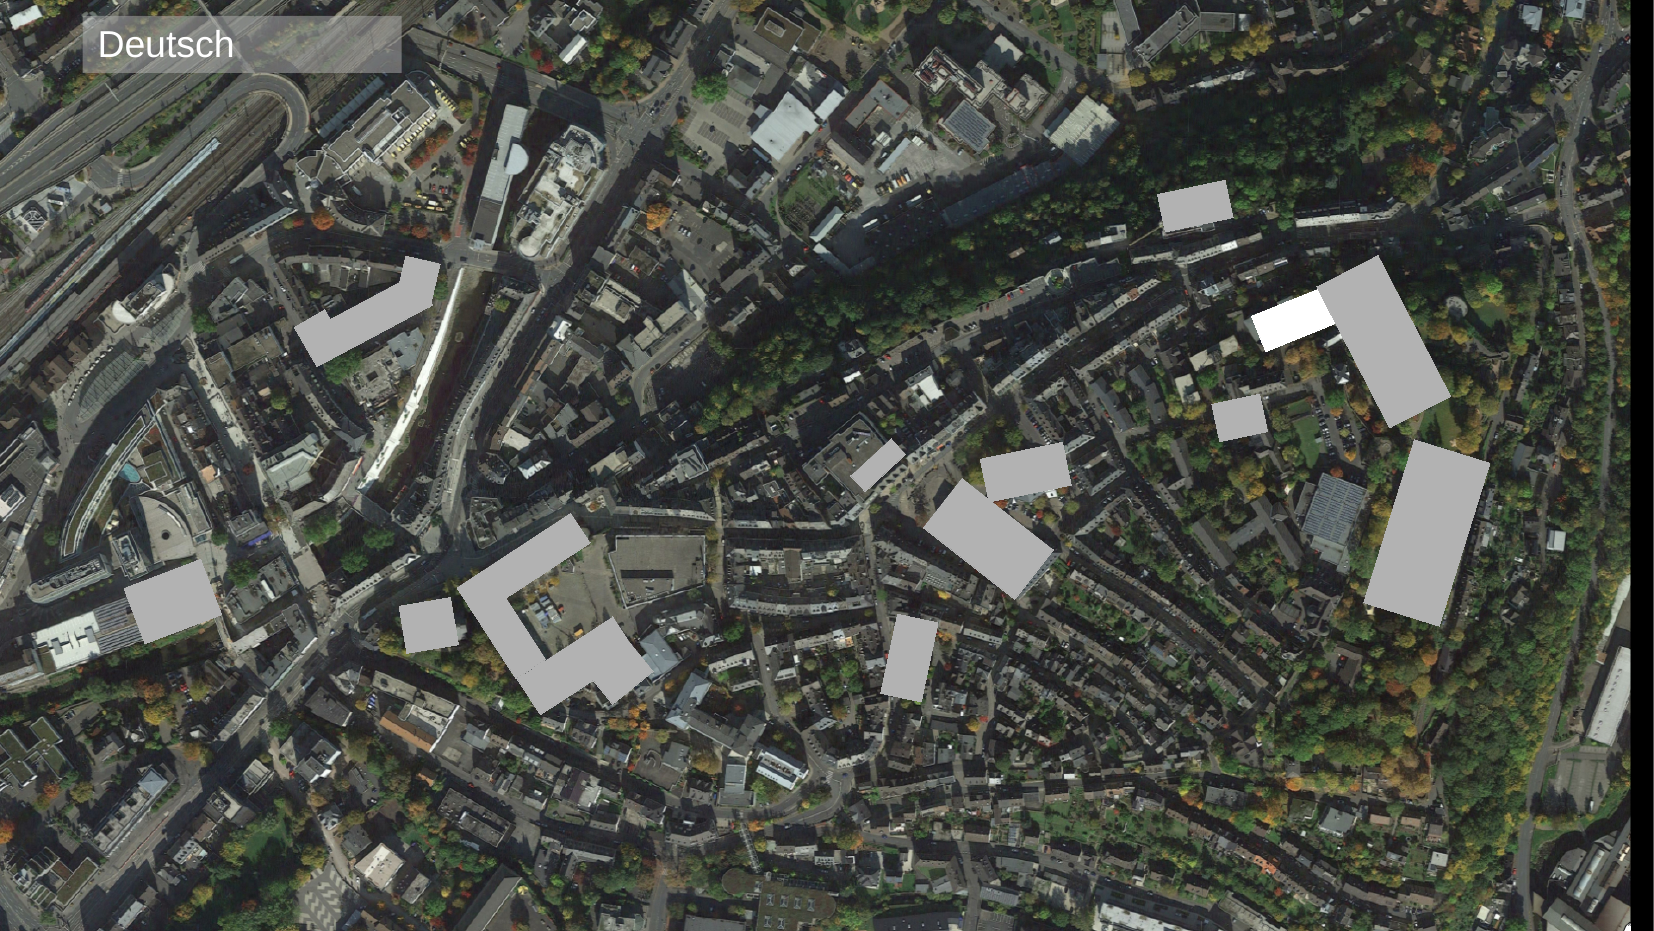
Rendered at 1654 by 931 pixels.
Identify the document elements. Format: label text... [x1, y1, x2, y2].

text_box [880, 614, 938, 702]
text_box [1363, 439, 1490, 627]
picture [0, 0, 1654, 931]
text_box [124, 559, 222, 644]
text_box [294, 256, 441, 367]
text_box [457, 513, 654, 715]
text_box [1157, 180, 1234, 232]
text_box Deutsch [82, 15, 402, 73]
text_box [1211, 394, 1268, 442]
text_box [399, 597, 459, 654]
text_box [923, 442, 1072, 600]
text_box [1251, 255, 1451, 428]
text_box [850, 438, 906, 492]
